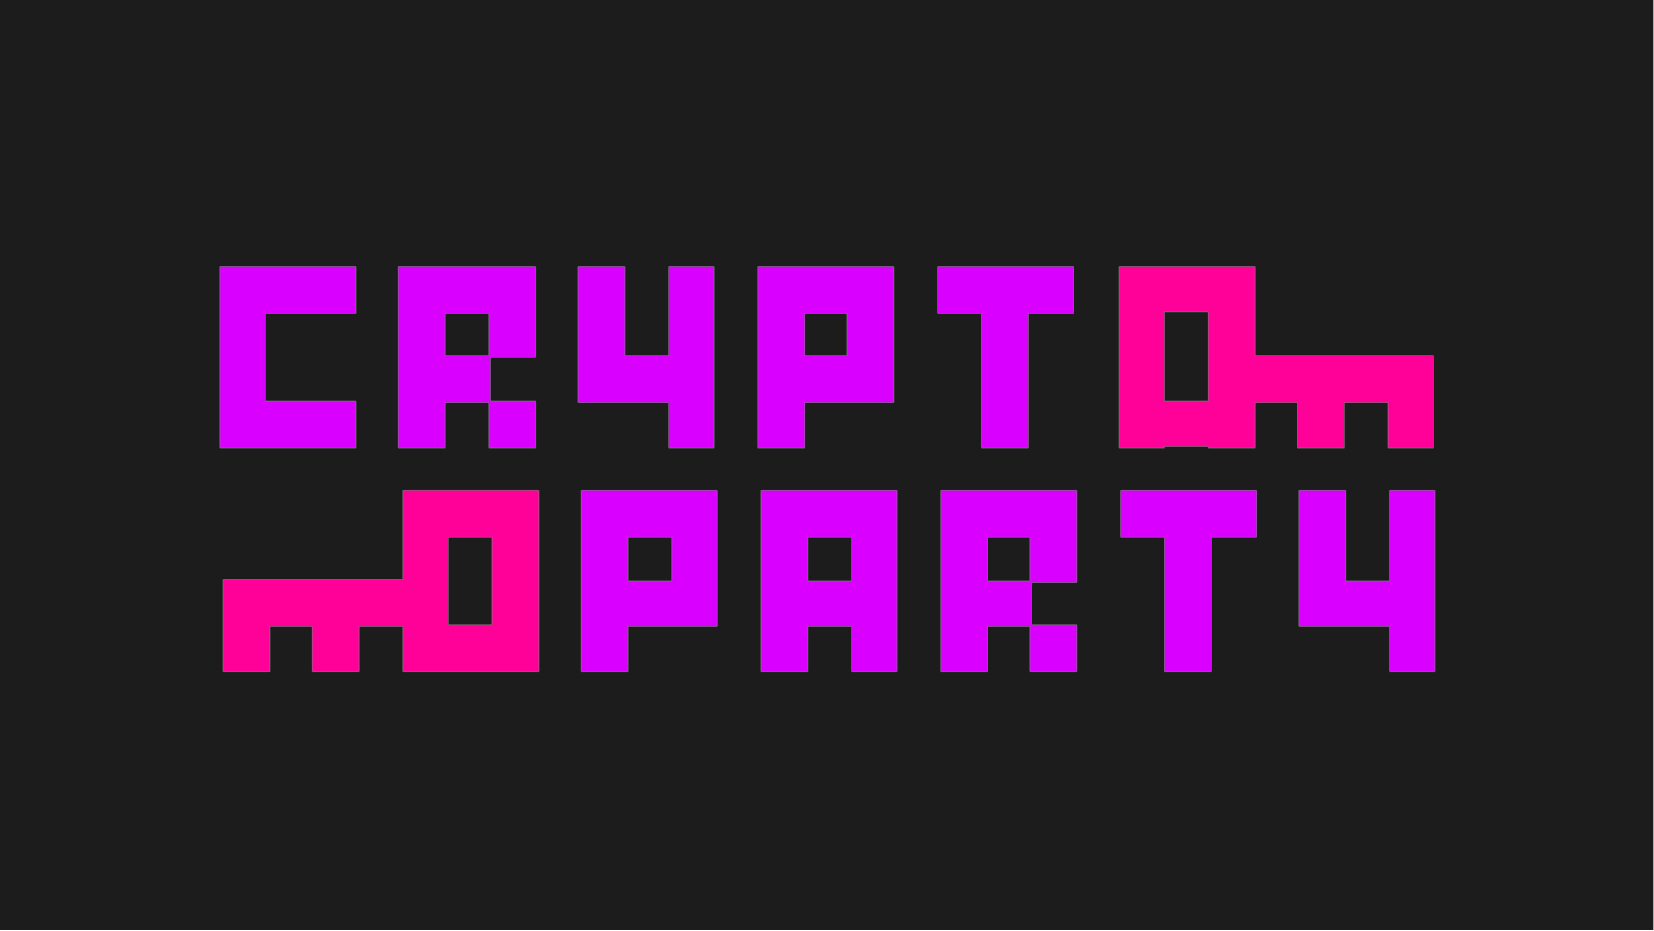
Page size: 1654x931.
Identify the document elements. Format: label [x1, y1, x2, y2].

picture [203, 248, 1454, 684]
